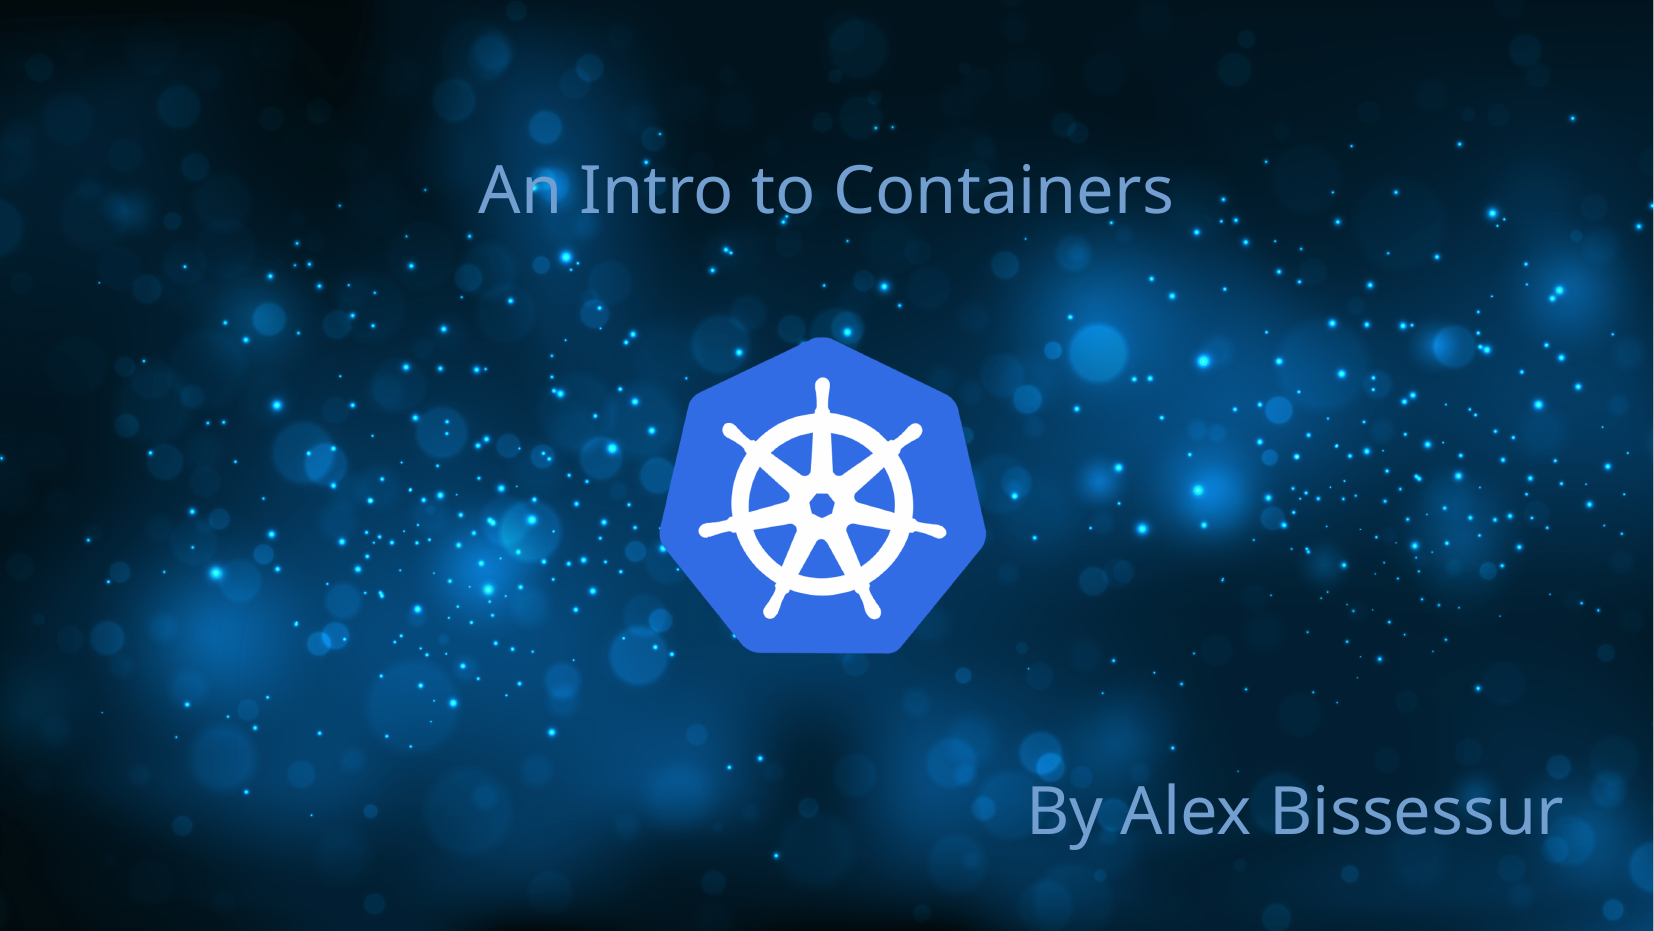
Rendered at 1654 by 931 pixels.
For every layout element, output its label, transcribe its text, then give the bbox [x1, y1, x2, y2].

picture [0, 0, 1654, 931]
title An Intro to Containers [82, 110, 1571, 266]
title By Alex Bissessur [76, 730, 1566, 886]
